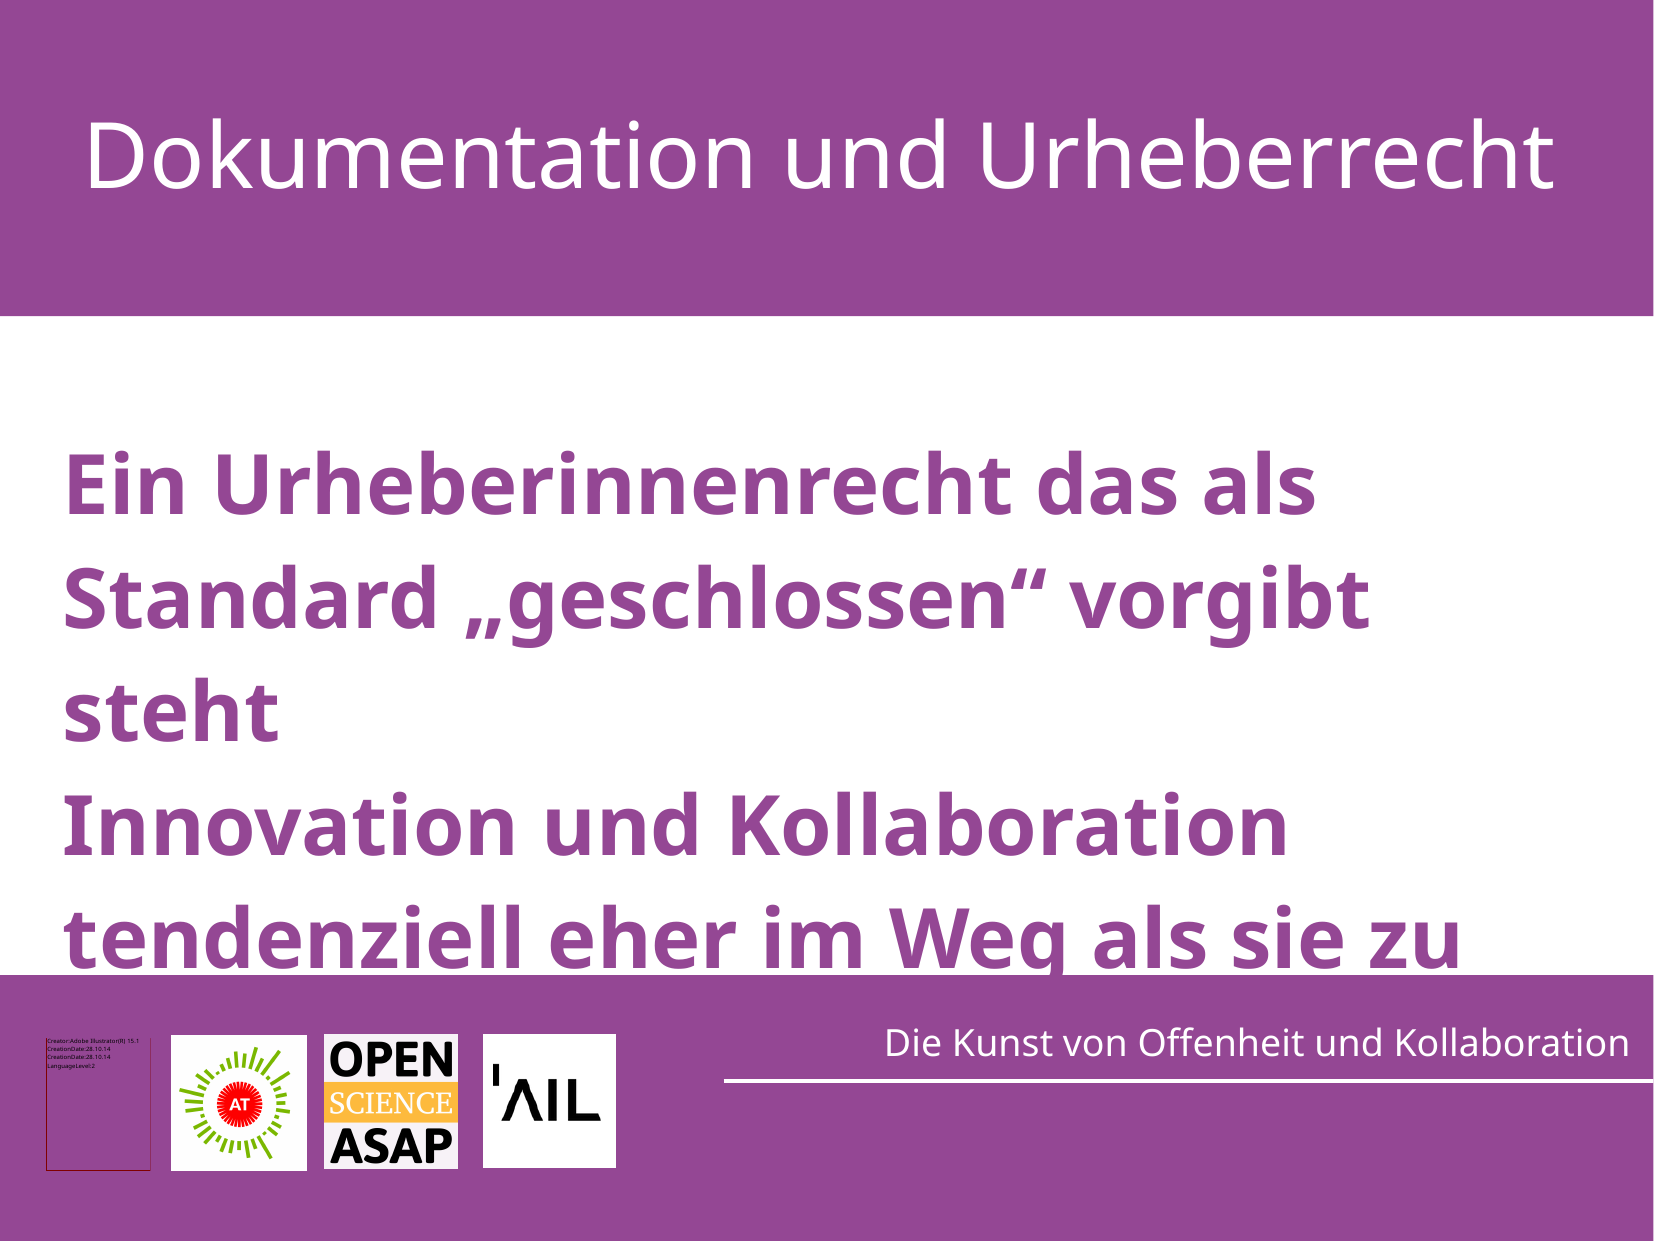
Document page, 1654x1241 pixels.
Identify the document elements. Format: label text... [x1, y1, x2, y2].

picture [45, 1039, 151, 1171]
text_box Ein Urheberinnenrecht das als Standard „geschlossen“ vorgibt steht Innovation und Kollaboration tendenziell eher im Weg als sie zu fördern. [48, 418, 1594, 901]
picture [171, 1035, 307, 1171]
picture [483, 1034, 616, 1168]
title Dokumentation und Urheberrecht [82, 49, 1571, 257]
text_box [0, 0, 1654, 1241]
picture [324, 1034, 458, 1169]
text_box Die Kunst von Offenheit und Kollaboration [869, 1009, 1624, 1067]
